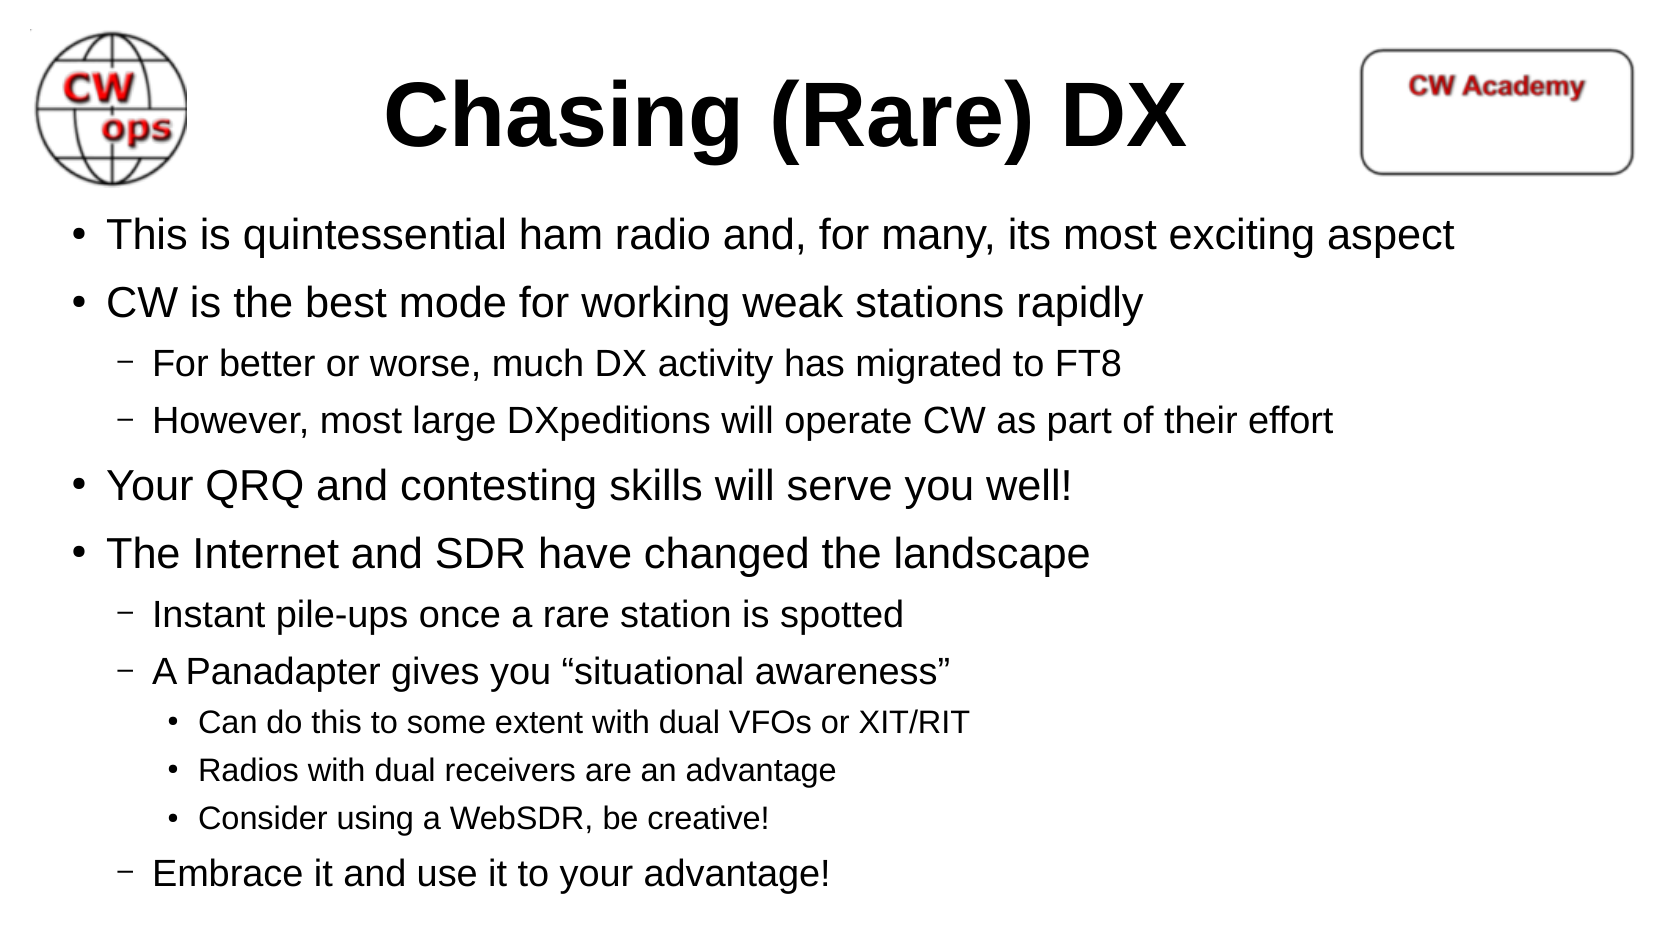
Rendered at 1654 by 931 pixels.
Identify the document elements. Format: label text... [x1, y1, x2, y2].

title Chasing (Rare) DX [41, 37, 1531, 193]
picture [1531, 37, 1640, 186]
picture [30, 29, 187, 180]
list This is quintessential ham radio and, for many, its most exciting aspect CW is the best mode for working weak stations rapidly For better or worse, much DX activity has migrated to FT8 However, most large DXpeditions will operate CW as part of their effort Your QRQ and contesting skills will serve you well! The Internet and SDR have changed the landscape Instant pile-ups once a rare station is spotted A Panadapter gives you “situational awareness” Can do this to some extent with dual VFOs or XIT/RIT Radios with dual receivers are an advantage Consider using a WebSDR, be creative! Embrace it and use it to your advantage! [60, 210, 1604, 901]
